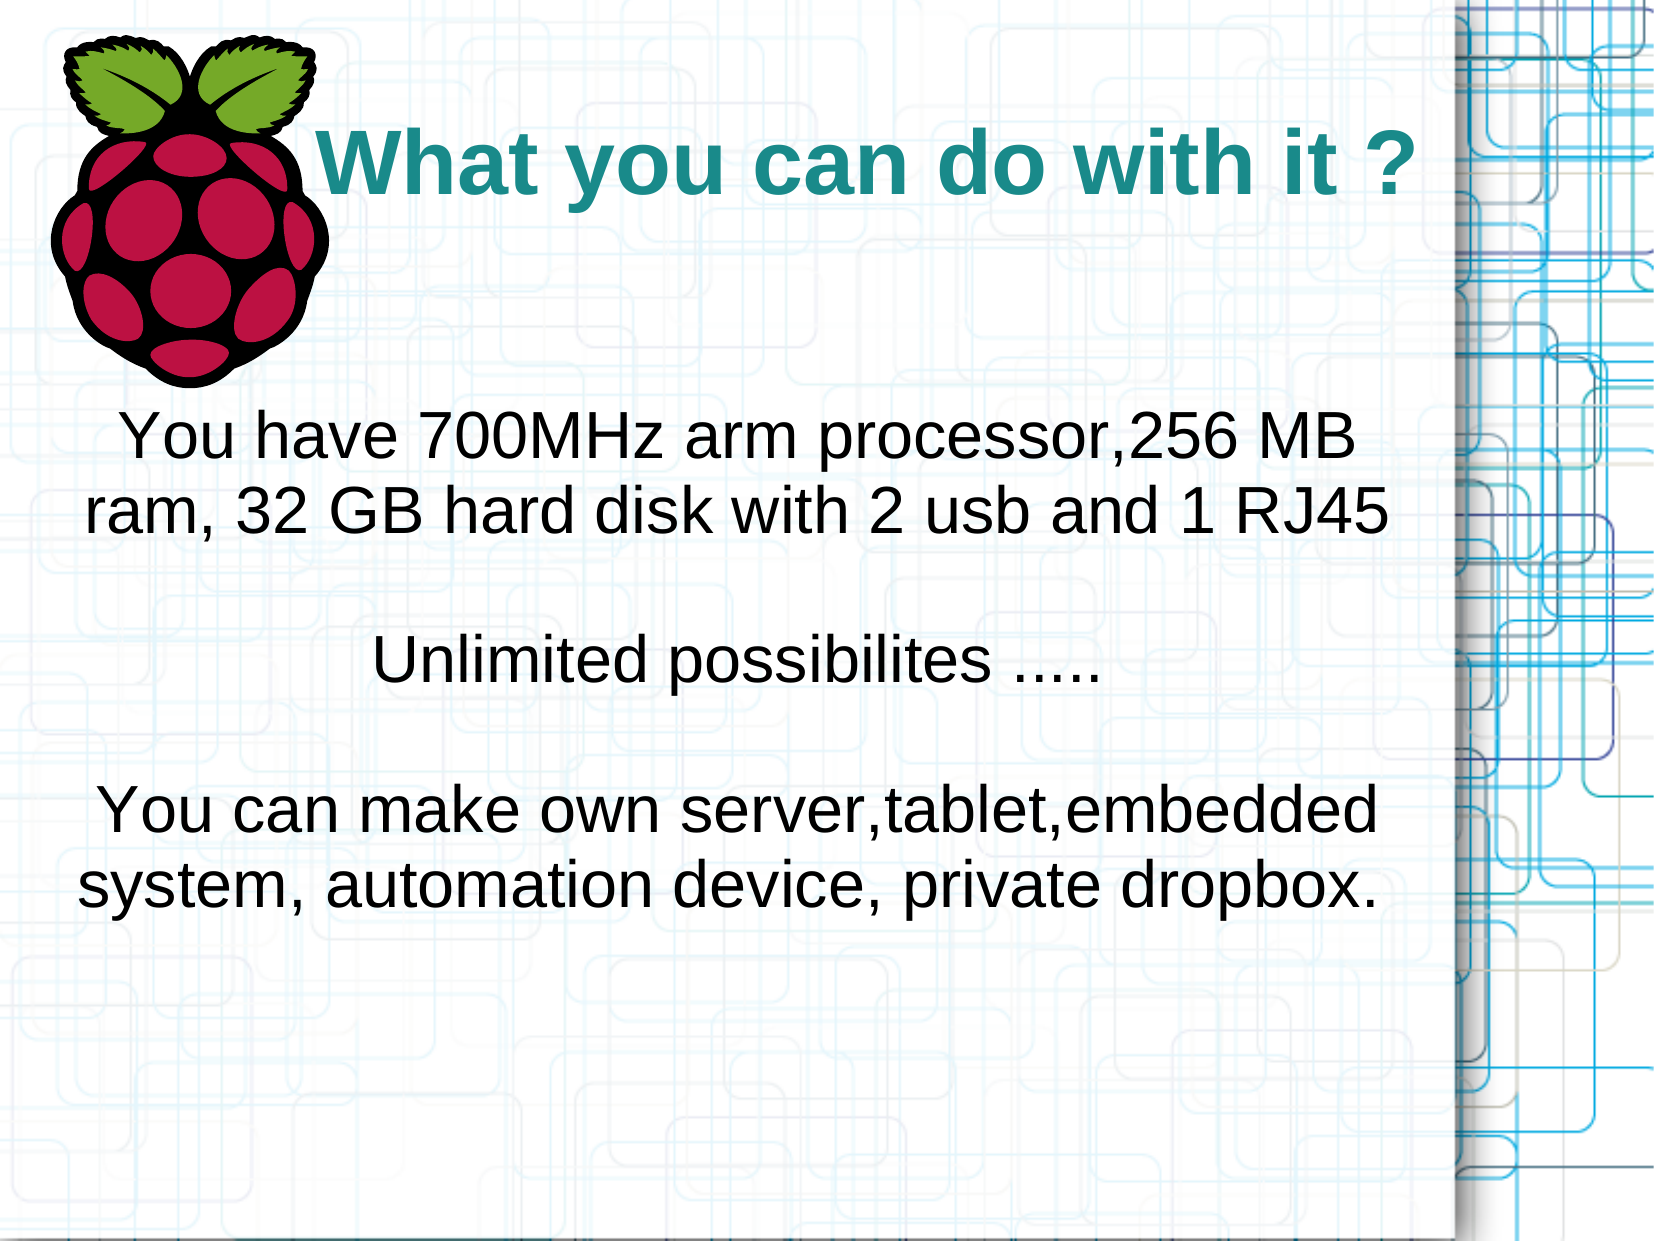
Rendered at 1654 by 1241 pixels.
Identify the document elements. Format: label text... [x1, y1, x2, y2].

subtitle You have 700MHz arm processor,256 MB ram, 32 GB hard disk with 2 usb and 1 RJ45 Unlimited possibilites ..... You can make own server,tablet,embedded system, automation device, private dropbox. [70, 398, 1406, 1241]
title What you can do with it ? [331, 59, 1548, 267]
picture [0, 0, 1654, 1241]
